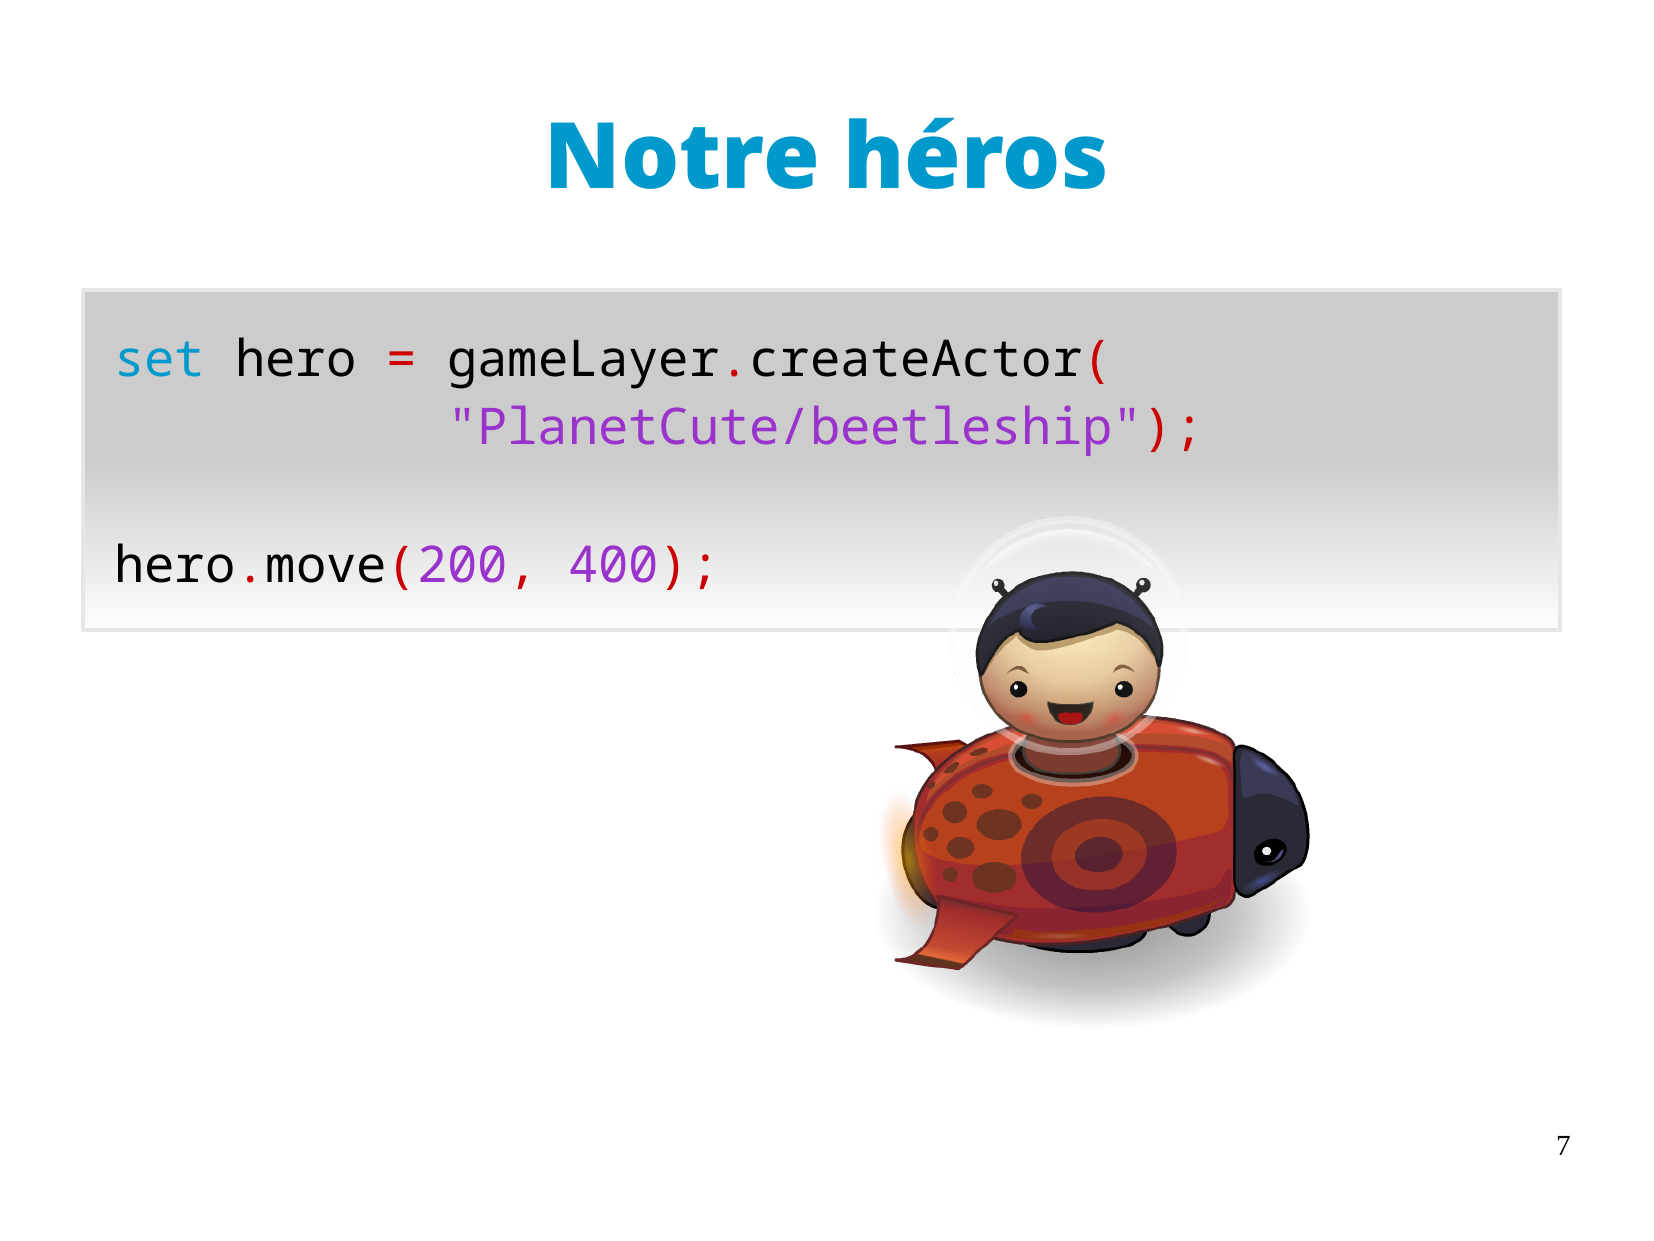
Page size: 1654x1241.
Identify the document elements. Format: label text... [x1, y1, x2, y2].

title Notre héros [82, 49, 1571, 257]
picture [754, 304, 1516, 1066]
list set hero = gameLayer.createActor( "PlanetCute/beetleship"); hero.move(200, 400); [82, 290, 1561, 631]
